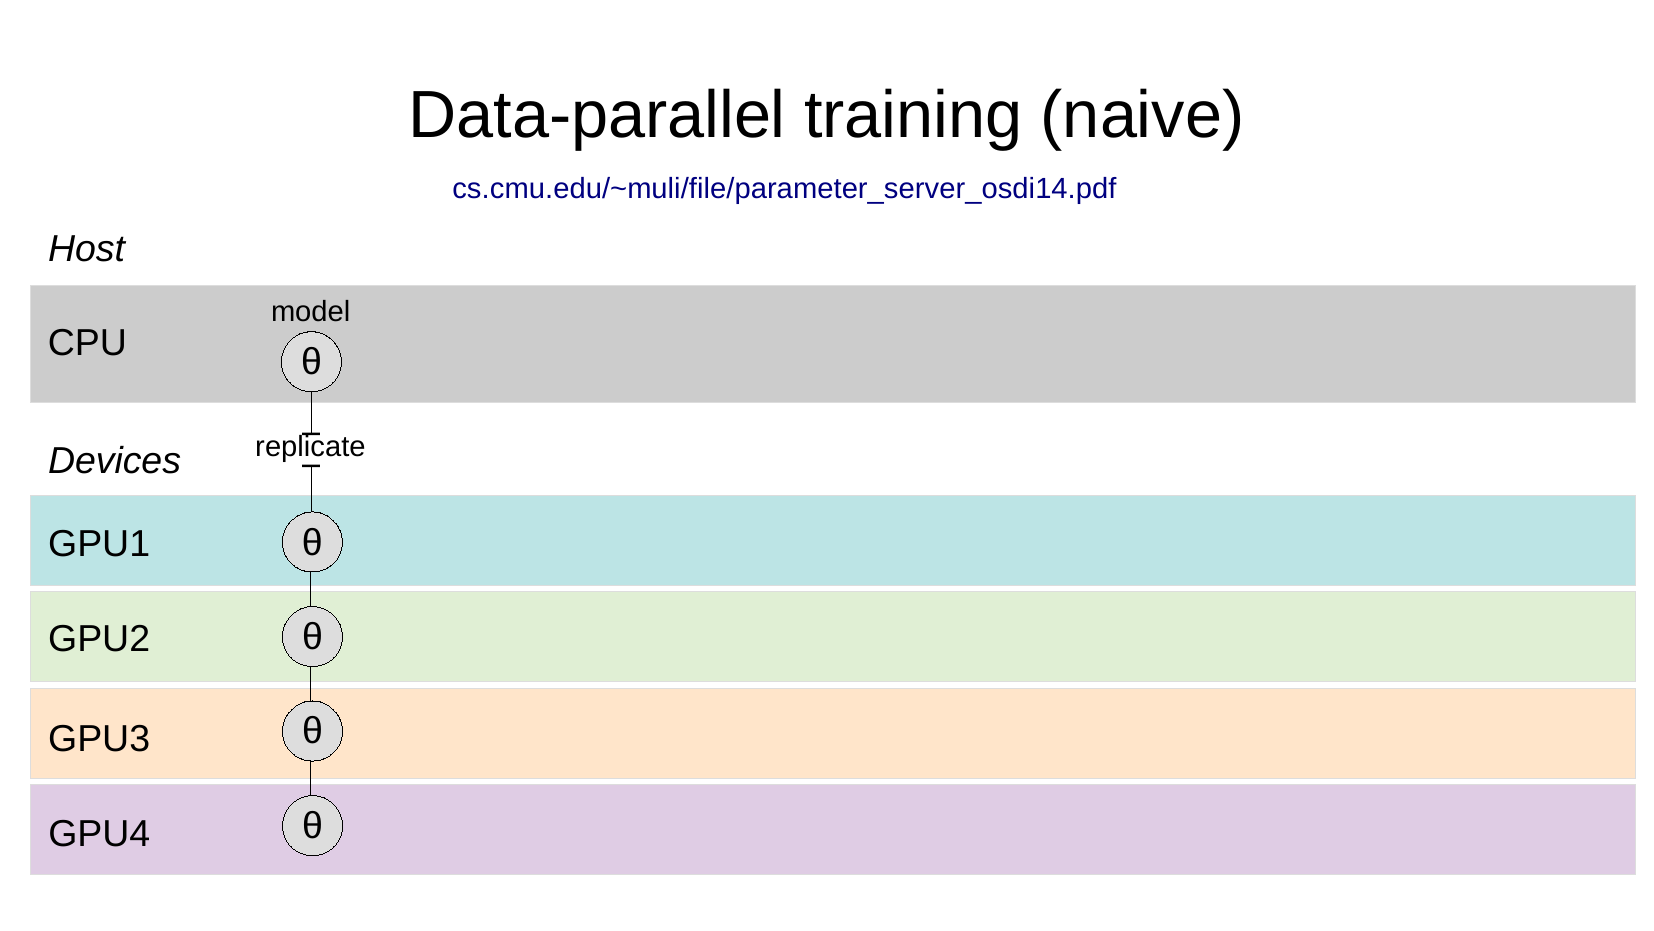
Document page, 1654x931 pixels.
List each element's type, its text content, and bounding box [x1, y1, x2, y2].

text_box [30, 495, 311, 586]
text_box GPU1 [33, 515, 226, 573]
title Data-parallel training (naive) [82, 37, 1571, 193]
text_box [311, 495, 1636, 586]
text_box θ [281, 345, 342, 392]
text_box Devices [33, 432, 226, 490]
text_box GPU3 [33, 710, 226, 768]
text_box Host [33, 220, 226, 277]
text_box [311, 591, 1636, 682]
text_box [30, 285, 1636, 403]
text_box θ [282, 606, 343, 667]
text_box θ [282, 511, 343, 572]
text_box replicate [240, 422, 382, 504]
text_box GPU4 [33, 804, 226, 862]
text_box [30, 591, 310, 682]
text_box cs.cmu.edu/~muli/file/parameter_server_osdi14.pdf [244, 164, 1326, 222]
text_box θ [282, 700, 343, 762]
text_box [311, 688, 1636, 779]
text_box CPU [33, 314, 226, 372]
text_box model [256, 287, 378, 345]
text_box θ [282, 795, 343, 856]
text_box [30, 784, 1636, 875]
text_box GPU2 [33, 609, 226, 667]
text_box [30, 688, 310, 779]
